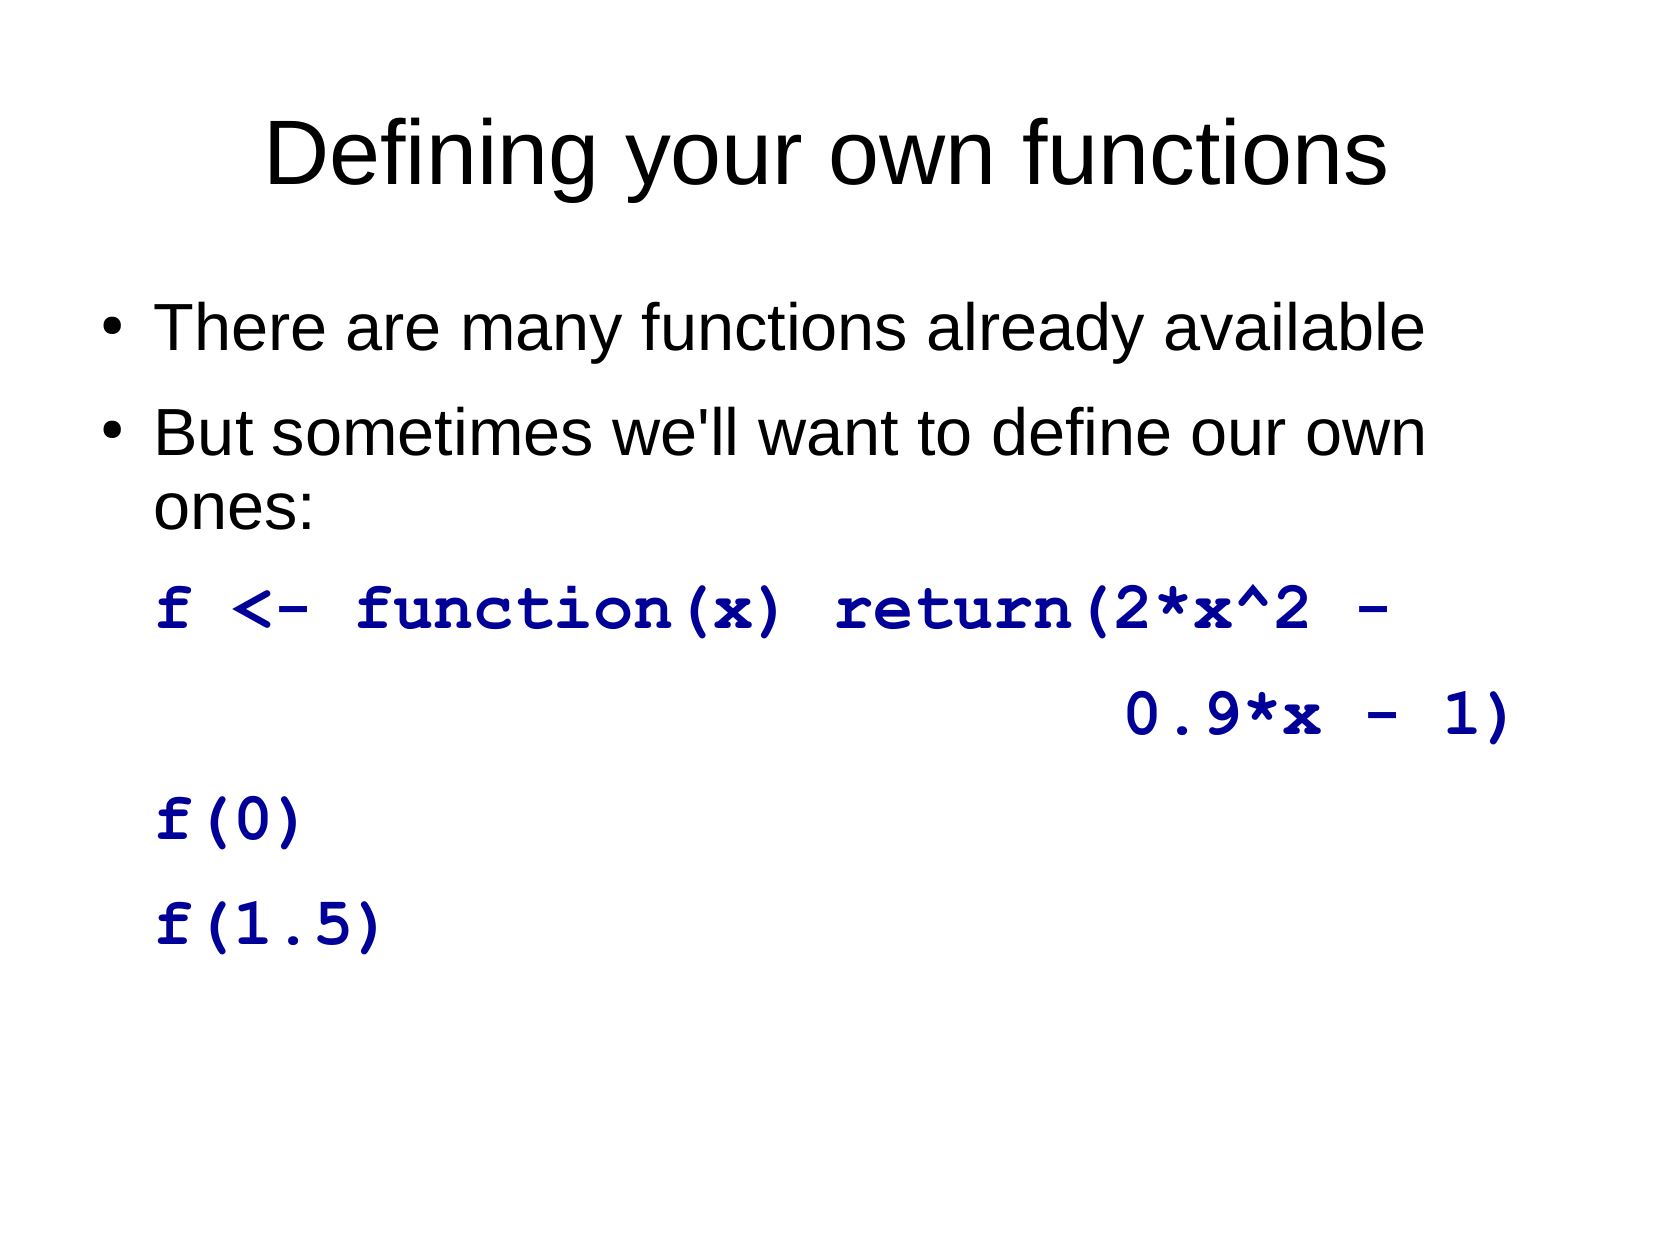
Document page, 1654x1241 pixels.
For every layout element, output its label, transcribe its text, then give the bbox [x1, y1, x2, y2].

title Defining your own functions [82, 49, 1571, 257]
list There are many functions already available But sometimes we'll want to define our own ones: f <- function(x) return(2*x^2 - 0.9*x - 1) f(0) f(1.5) [82, 290, 1571, 1010]
